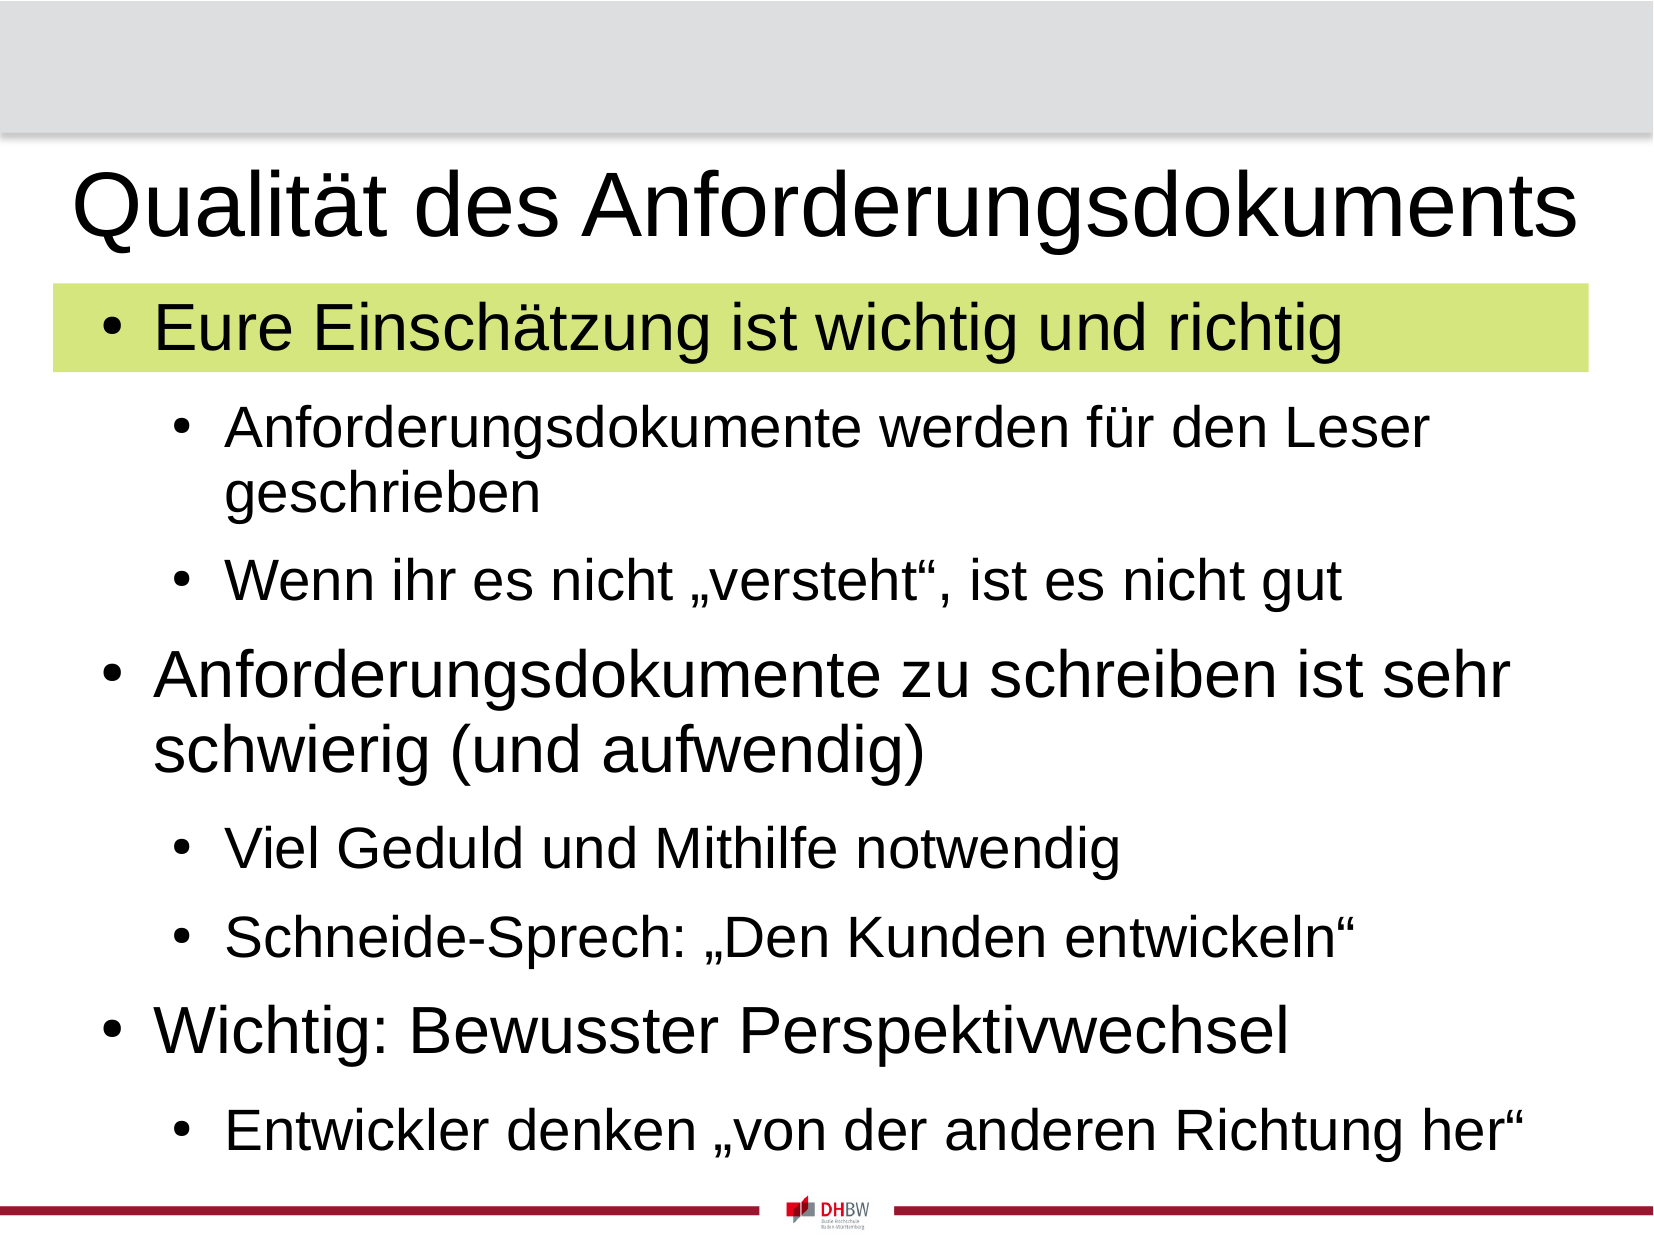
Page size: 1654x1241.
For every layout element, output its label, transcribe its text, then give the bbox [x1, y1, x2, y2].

picture [0, 1, 1654, 147]
picture [0, 257, 1654, 1237]
text_box [53, 283, 1589, 373]
list Eure Einschätzung ist wichtig und richtig Anforderungsdokumente werden für den Leser geschrieben Wenn ihr es nicht „versteht“, ist es nicht gut Anforderungsdokumente zu schreiben ist sehr schwierig (und aufwendig) Viel Geduld und Mithilfe notwendig Schneide-Sprech: „Den Kunden entwickeln“ Wichtig: Bewusster Perspektivwechsel Entwickler denken „von der anderen Richtung her“ [82, 290, 1571, 1162]
title Qualität des Anforderungsdokuments [0, 147, 1654, 257]
